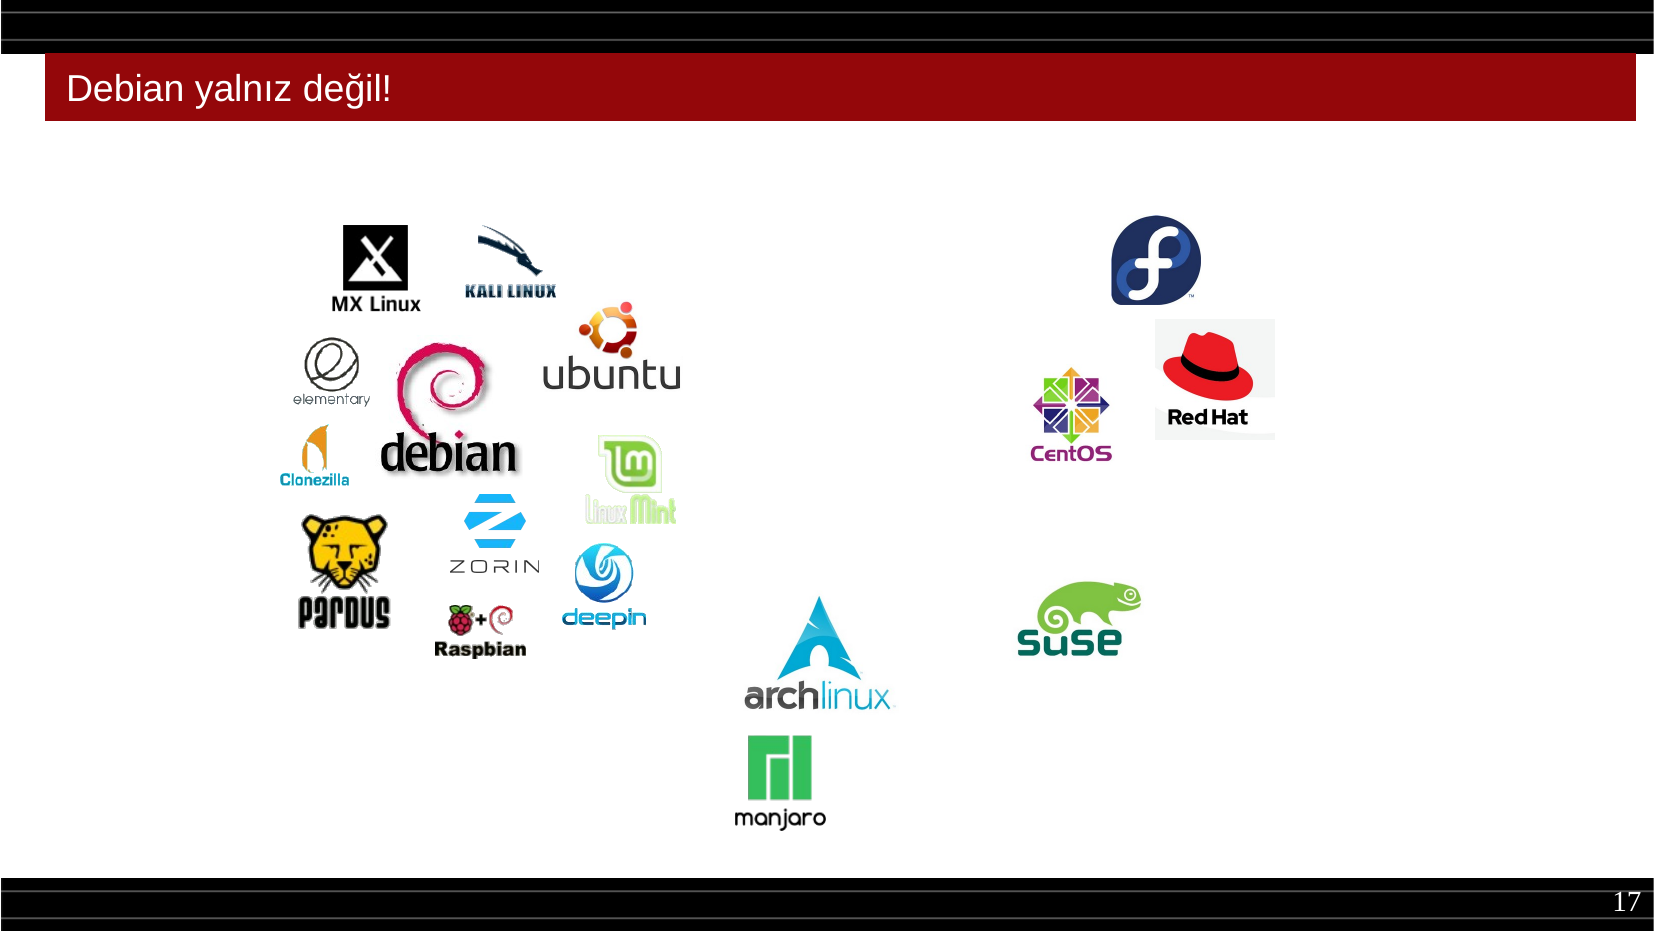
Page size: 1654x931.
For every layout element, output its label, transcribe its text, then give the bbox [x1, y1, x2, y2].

picture [1001, 364, 1141, 466]
picture [1, 878, 1654, 931]
picture [435, 604, 526, 661]
picture [562, 543, 646, 631]
picture [735, 734, 826, 832]
picture [735, 582, 899, 721]
picture [1155, 319, 1276, 440]
picture [280, 423, 349, 486]
picture [465, 224, 683, 392]
picture [284, 513, 405, 631]
picture [330, 224, 421, 312]
picture [375, 335, 523, 481]
picture [585, 434, 676, 526]
picture [450, 494, 539, 573]
picture [293, 336, 370, 407]
picture [1111, 215, 1201, 305]
text_box Debian yalnız değil! [51, 60, 1312, 117]
picture [1005, 556, 1153, 691]
picture [1, 0, 1654, 54]
